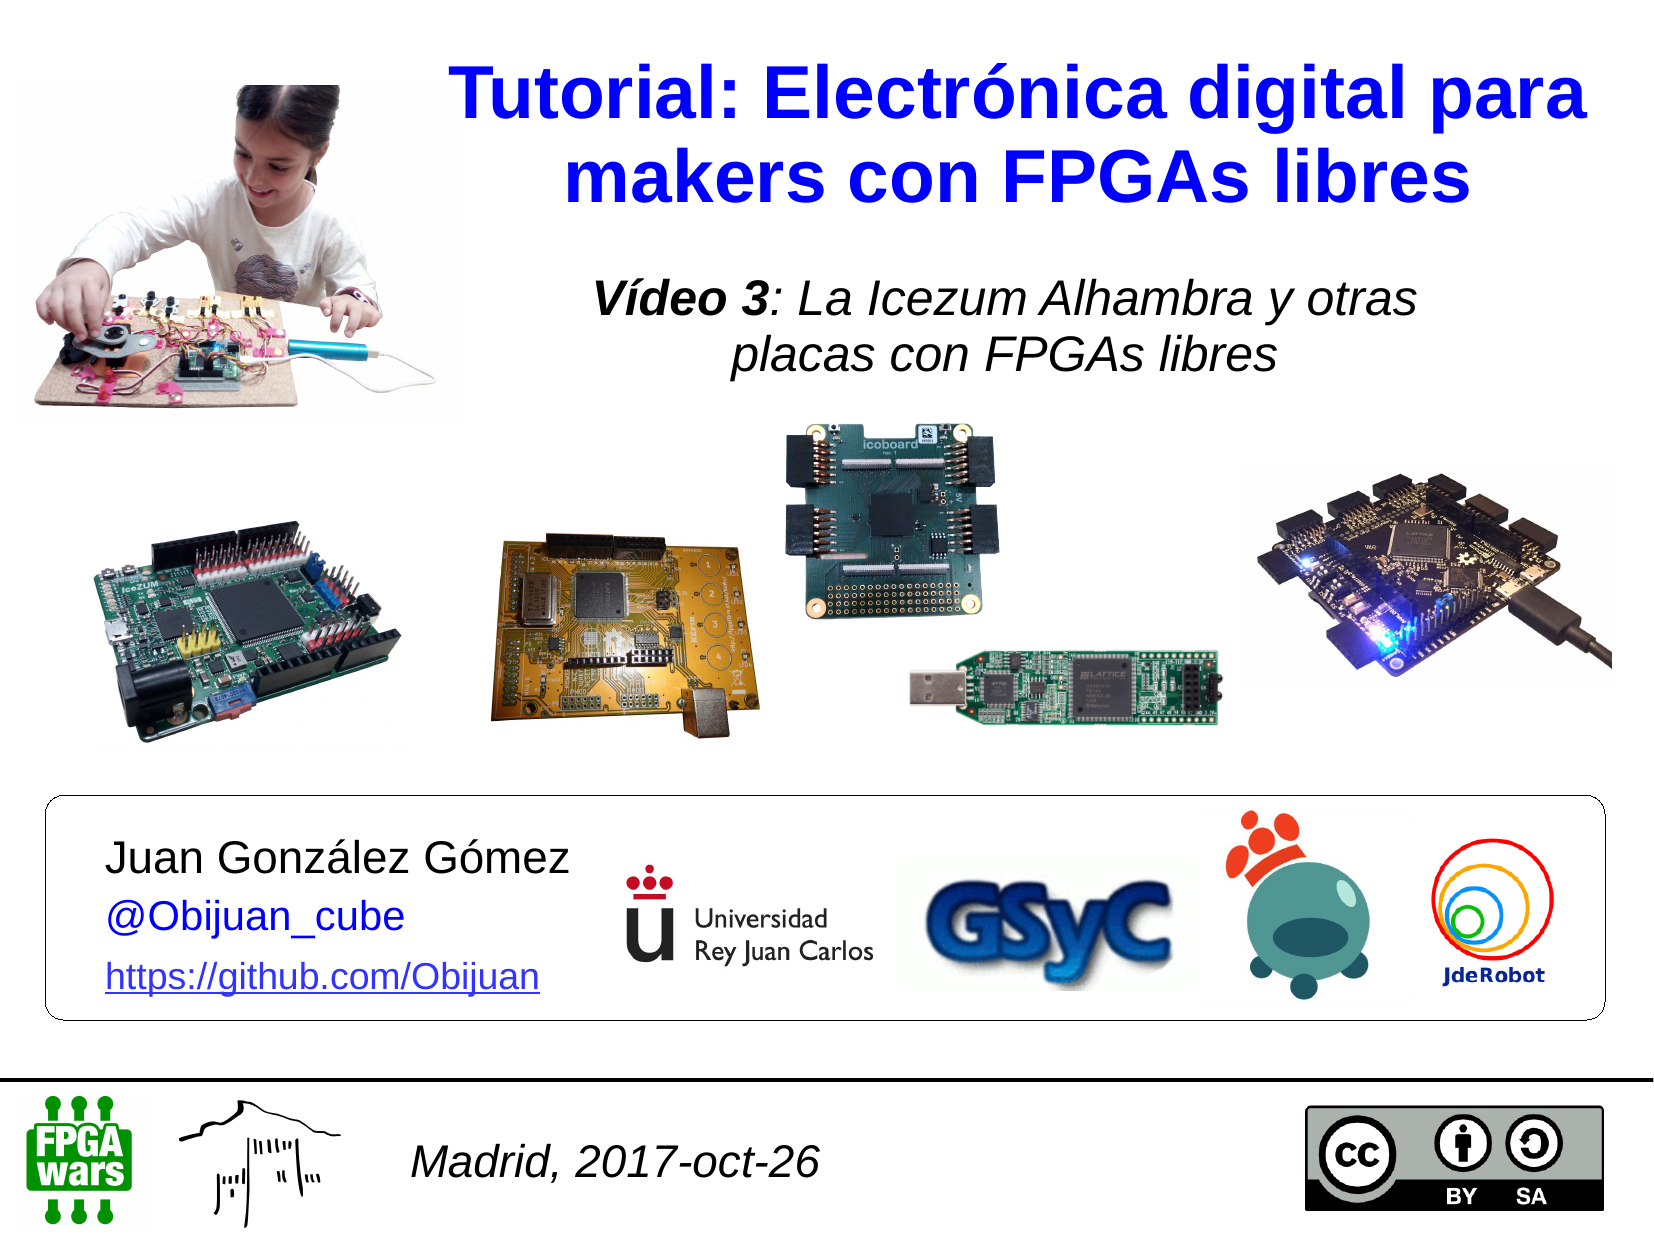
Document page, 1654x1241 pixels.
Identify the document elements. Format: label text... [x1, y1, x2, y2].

picture [900, 854, 1196, 991]
text_box Juan González Gómez [90, 825, 601, 916]
text_box Madrid, 2017-oct-26 [390, 1110, 841, 1213]
picture [90, 517, 409, 751]
text_box @Obijuan_cube [90, 885, 451, 961]
picture [465, 524, 766, 751]
picture [900, 640, 1231, 736]
picture [165, 1089, 361, 1241]
picture [610, 854, 886, 976]
text_box Vídeo 3: La Icezum Alhambra y otras placas con FPGAs libres [555, 270, 1456, 382]
title Tutorial: Electrónica digital para makers con FPGAs libres [420, 45, 1617, 226]
picture [1305, 1094, 1604, 1221]
picture [15, 1095, 150, 1231]
picture [1200, 810, 1576, 1006]
picture [1245, 464, 1612, 691]
text_box https://github.com/Obijuan [90, 948, 556, 1006]
text_box [45, 795, 1606, 1021]
picture [15, 85, 461, 421]
picture [780, 419, 1006, 625]
